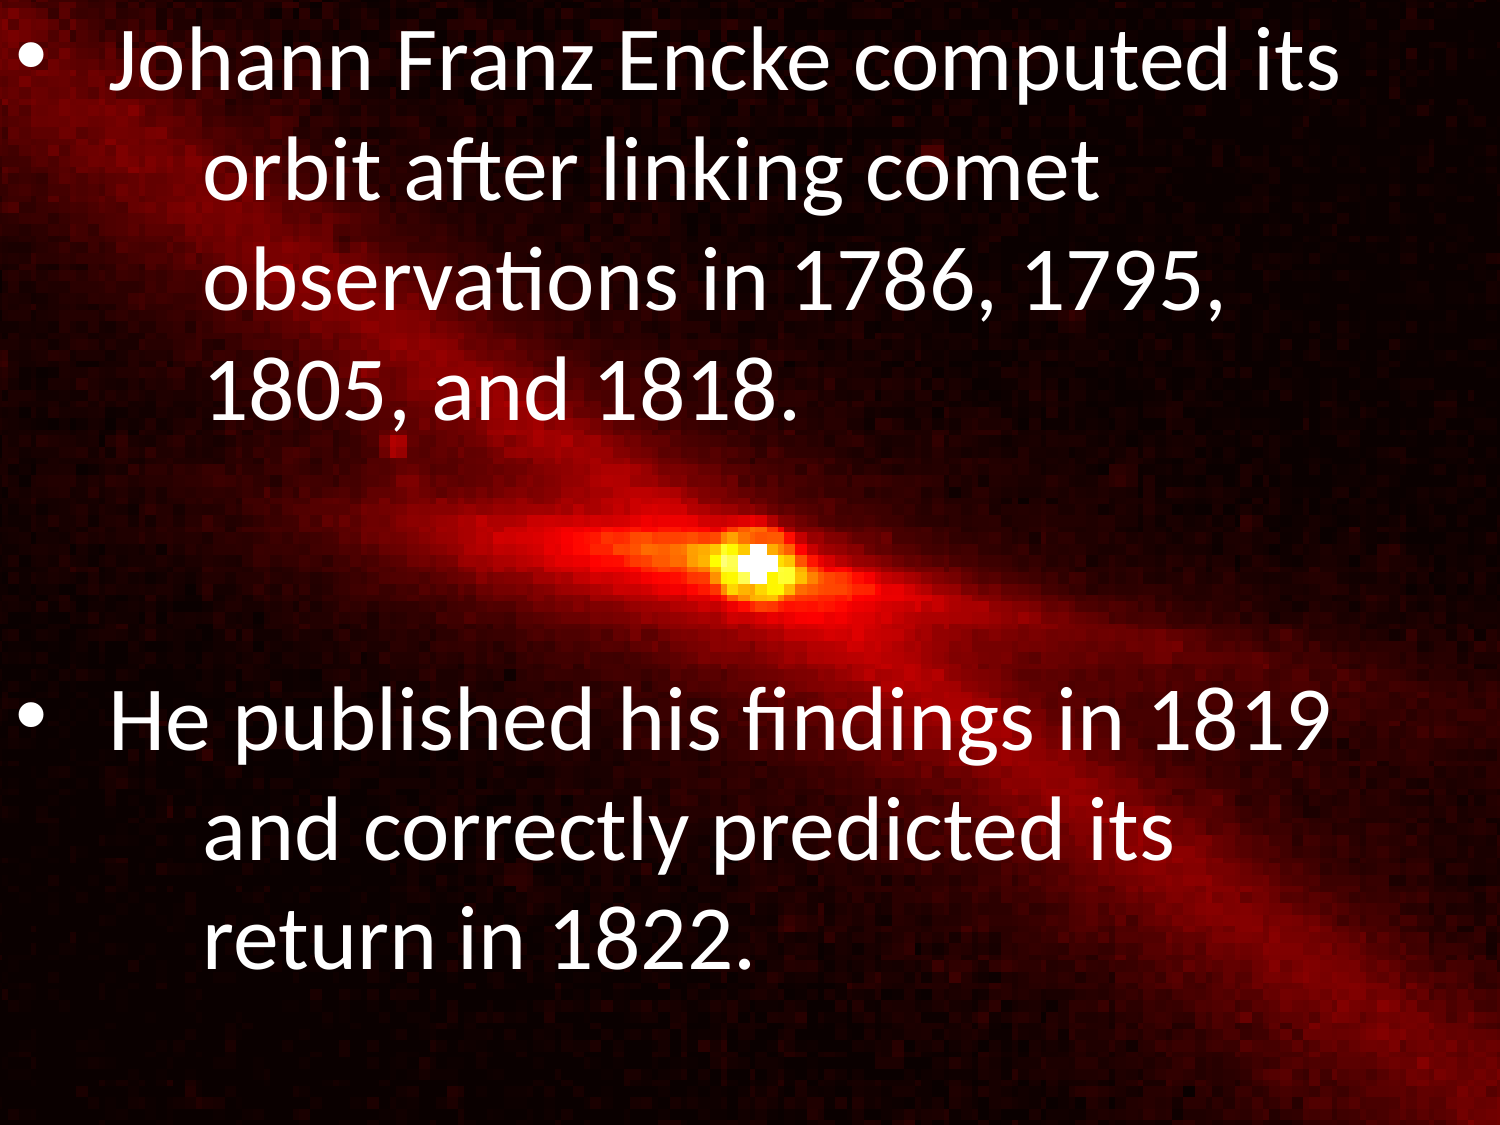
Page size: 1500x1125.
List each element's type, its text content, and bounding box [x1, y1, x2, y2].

picture [0, 0, 1500, 1125]
text_box Johann Franz Encke computed its orbit after linking comet observations in 1786, 1795, 1805, and 1818. He published his findings in 1819 and correctly predicted its return in 1822. [0, 0, 1438, 1007]
